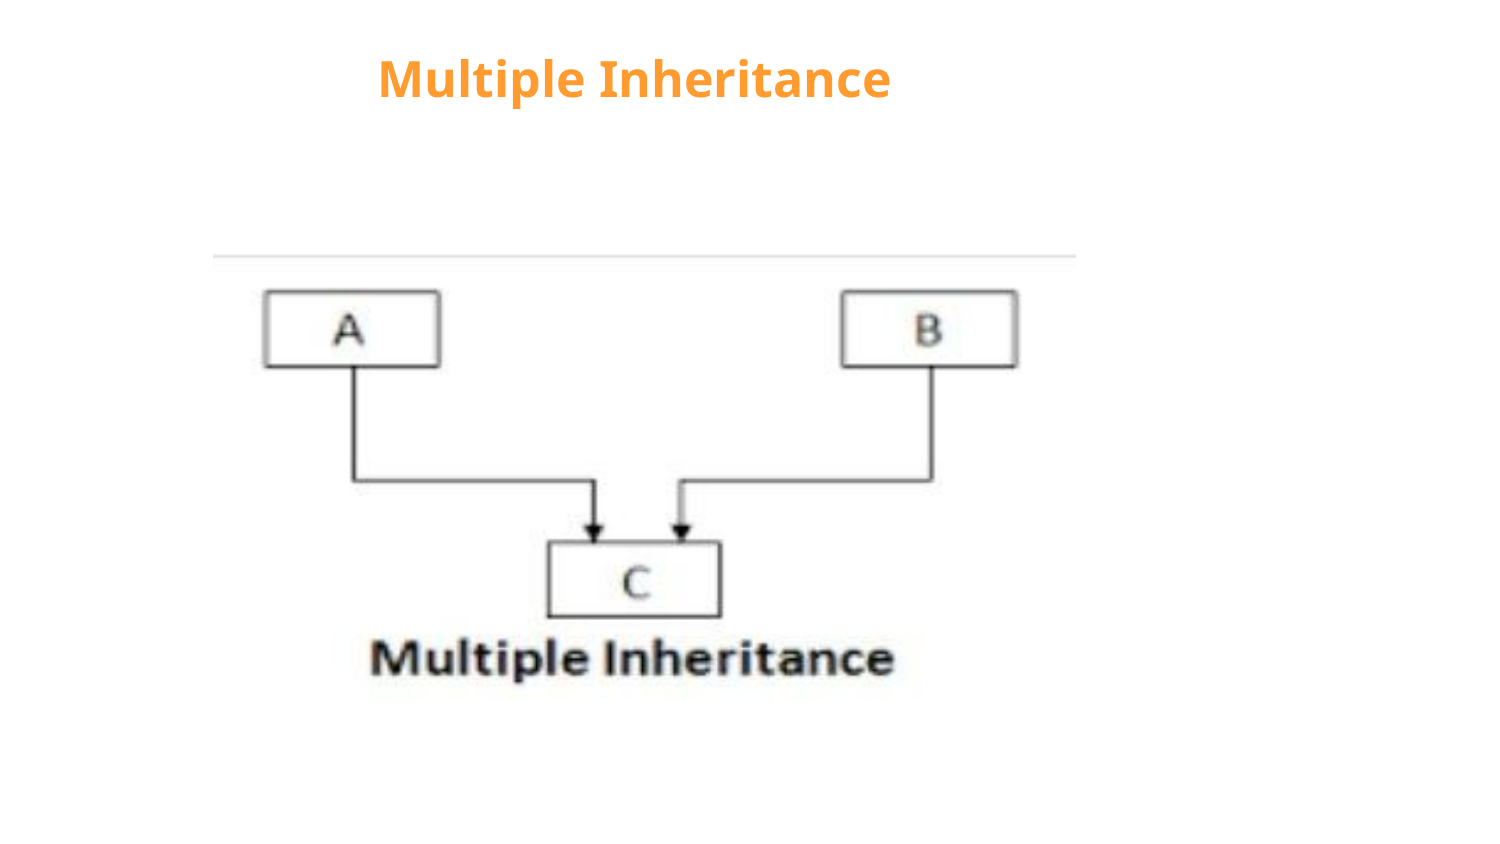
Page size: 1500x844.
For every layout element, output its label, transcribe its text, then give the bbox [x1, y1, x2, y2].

text_box Multiple Inheritance [363, 40, 974, 115]
picture [213, 254, 1076, 700]
